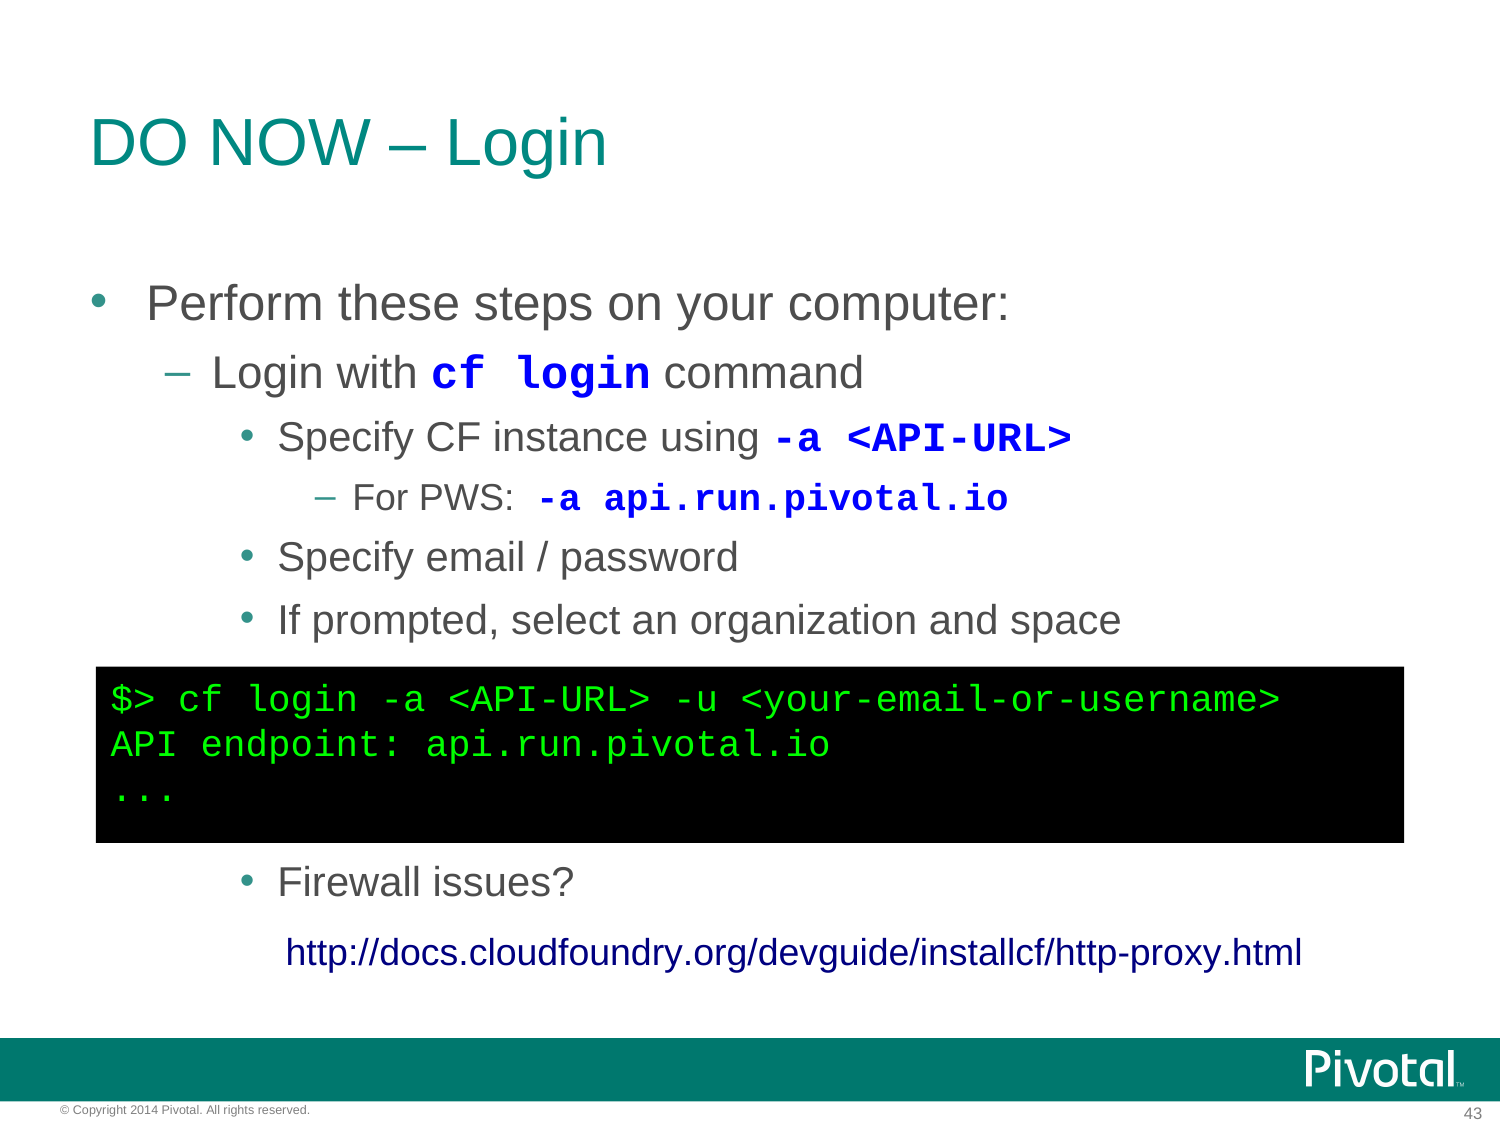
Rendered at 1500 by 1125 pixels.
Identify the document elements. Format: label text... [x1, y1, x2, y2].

picture [1306, 1050, 1464, 1087]
text_box $> cf login -a <API-URL> -u <your-email-or-username> API endpoint: api.run.pivotal.io ... [95, 666, 1405, 843]
list Perform these steps on your computer: Login with cf login command Specify CF instance using -a <API-URL> For PWS: -a api.run.pivotal.io Specify email / password If prompted, select an organization and space Firewall issues? [75, 262, 1426, 1005]
text_box http://docs.cloudfoundry.org/devguide/installcf/http-proxy.html [270, 920, 1320, 980]
title DO NOW – Login [75, 45, 1426, 233]
